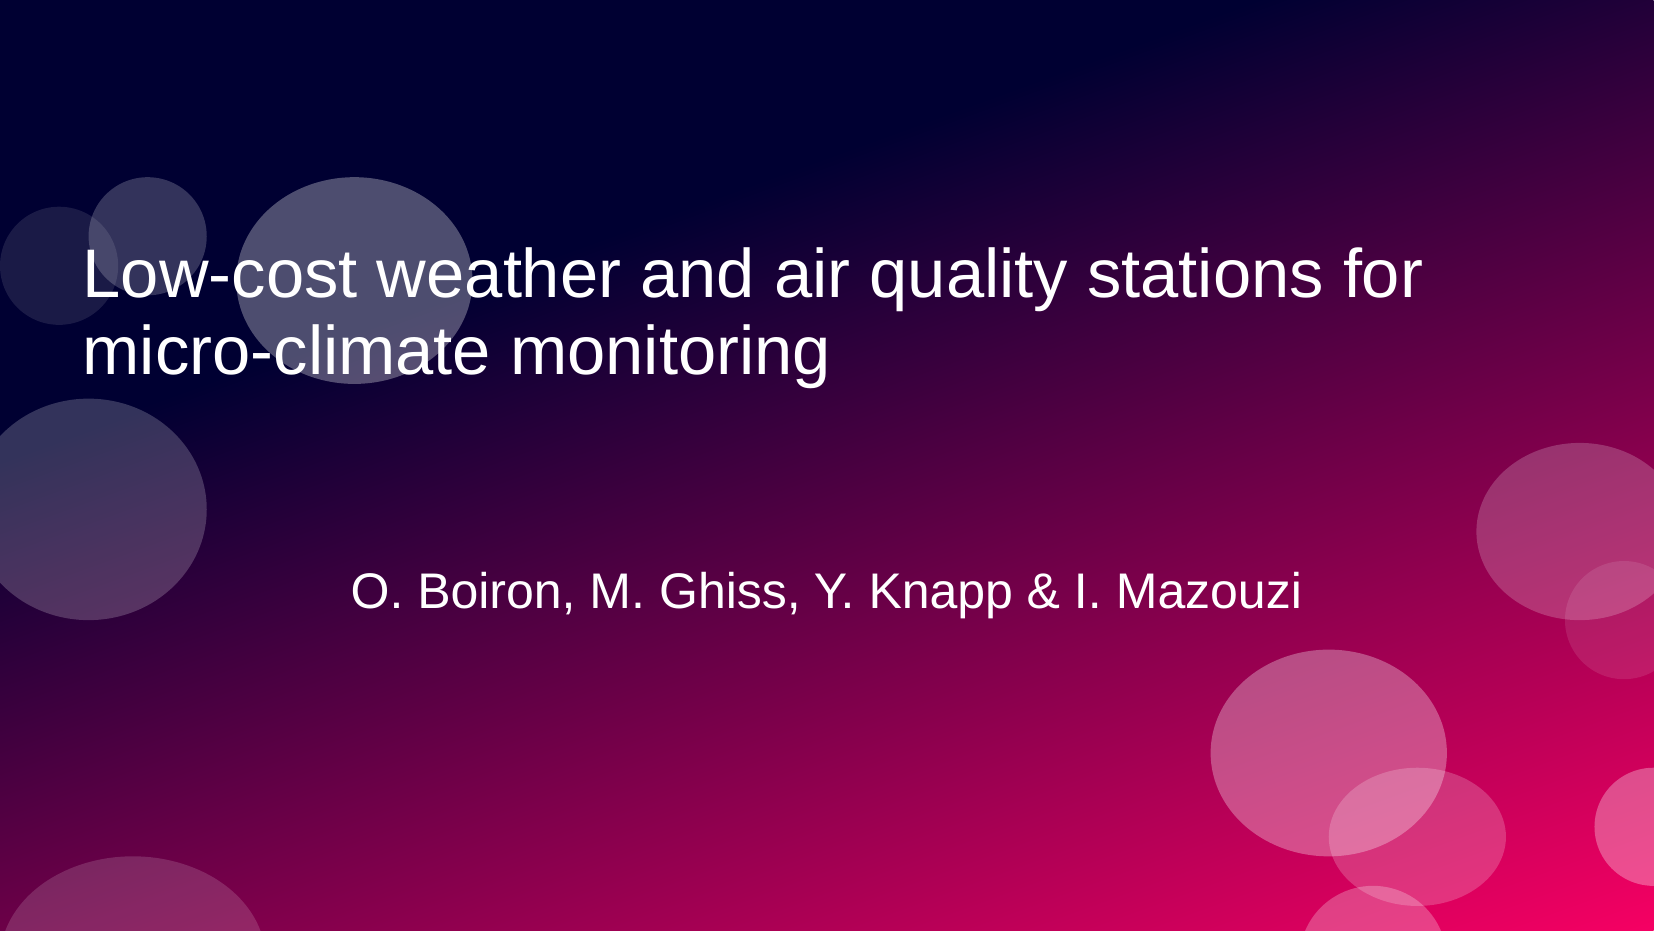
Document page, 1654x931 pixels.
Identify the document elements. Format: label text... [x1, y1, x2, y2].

subtitle O. Boiron, M. Ghiss, Y. Knapp & I. Mazouzi [82, 425, 1571, 758]
title Low-cost weather and air quality stations for micro-climate monitoring [82, 234, 1571, 390]
